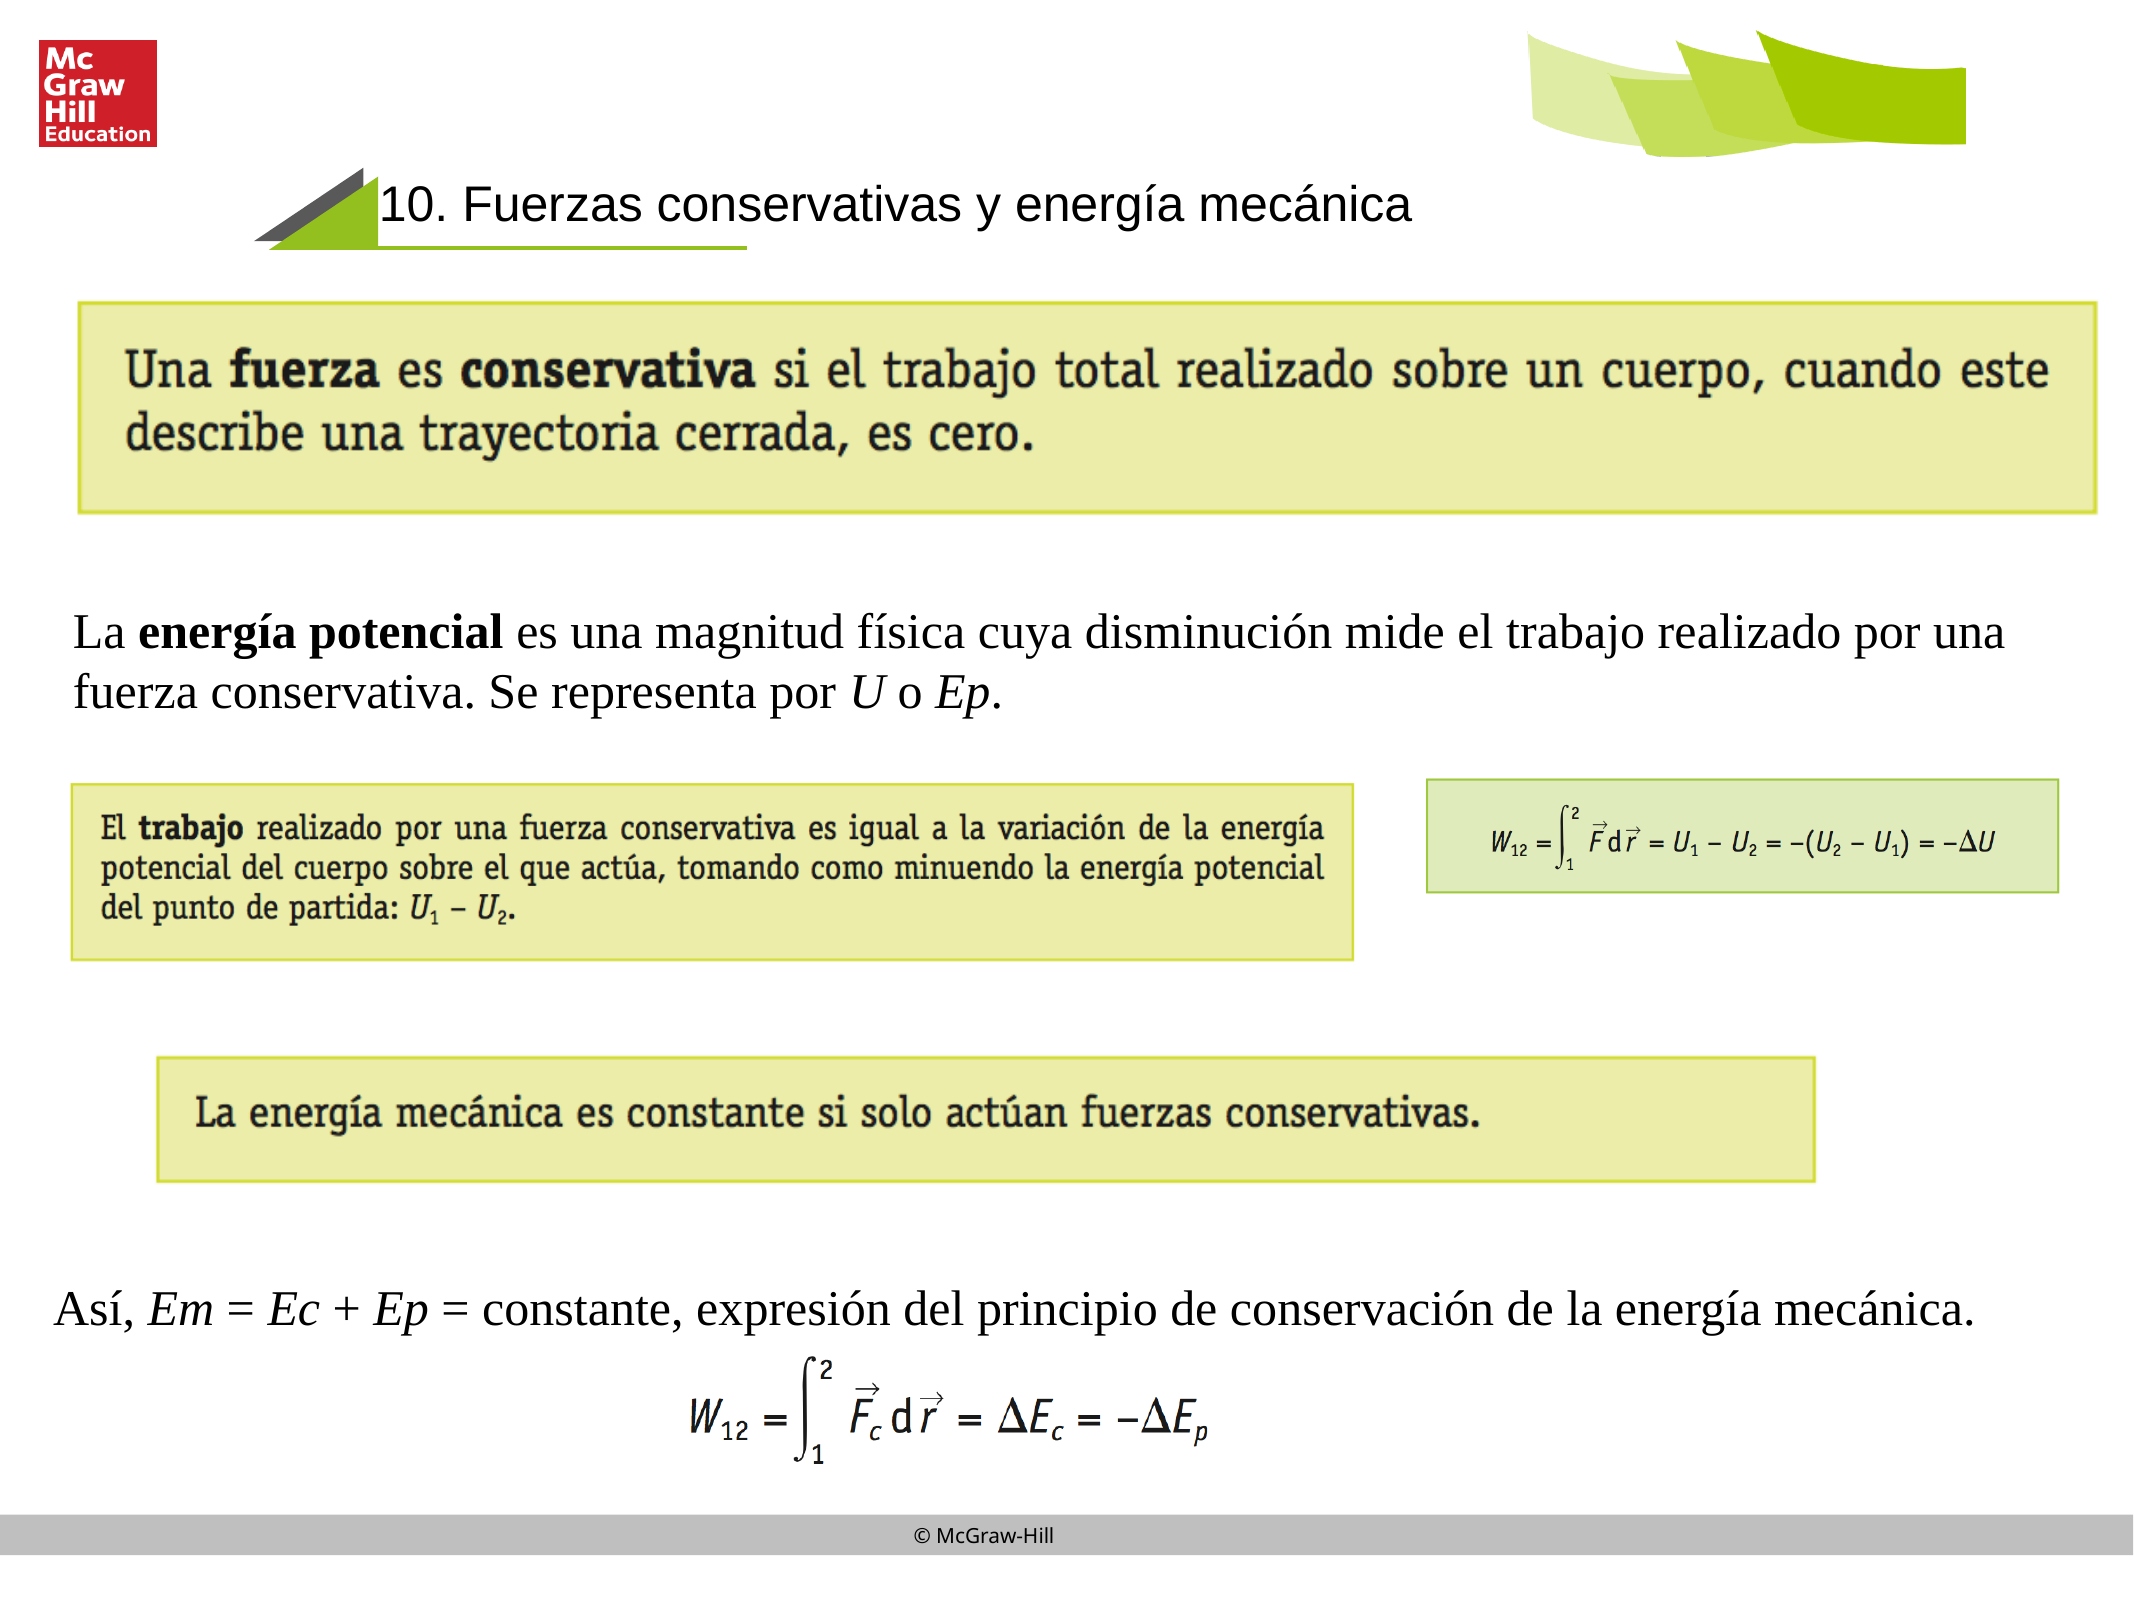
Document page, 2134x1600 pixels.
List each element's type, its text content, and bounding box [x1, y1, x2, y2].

picture [144, 1044, 1824, 1199]
picture [64, 293, 2107, 524]
picture [1387, 30, 1966, 157]
picture [1420, 775, 2062, 896]
text_box © McGraw-Hill [707, 1514, 1261, 1555]
picture [669, 1343, 1224, 1478]
picture [39, 40, 157, 147]
text_box 10. Fuerzas conservativas y energía mecánica [370, 162, 1422, 240]
text_box [253, 167, 379, 250]
picture [64, 775, 1362, 969]
text_box La energía potencial es una magnitud física cuya disminución mide el trabajo realizado por una fuerza conservativa. Se representa por U o Ep. [64, 590, 2132, 728]
text_box [0, 1514, 2134, 1556]
text_box Así, Em = Ec + Ep = constante, expresión del principio de conservación de la energía mecánica. [44, 1266, 1998, 1344]
